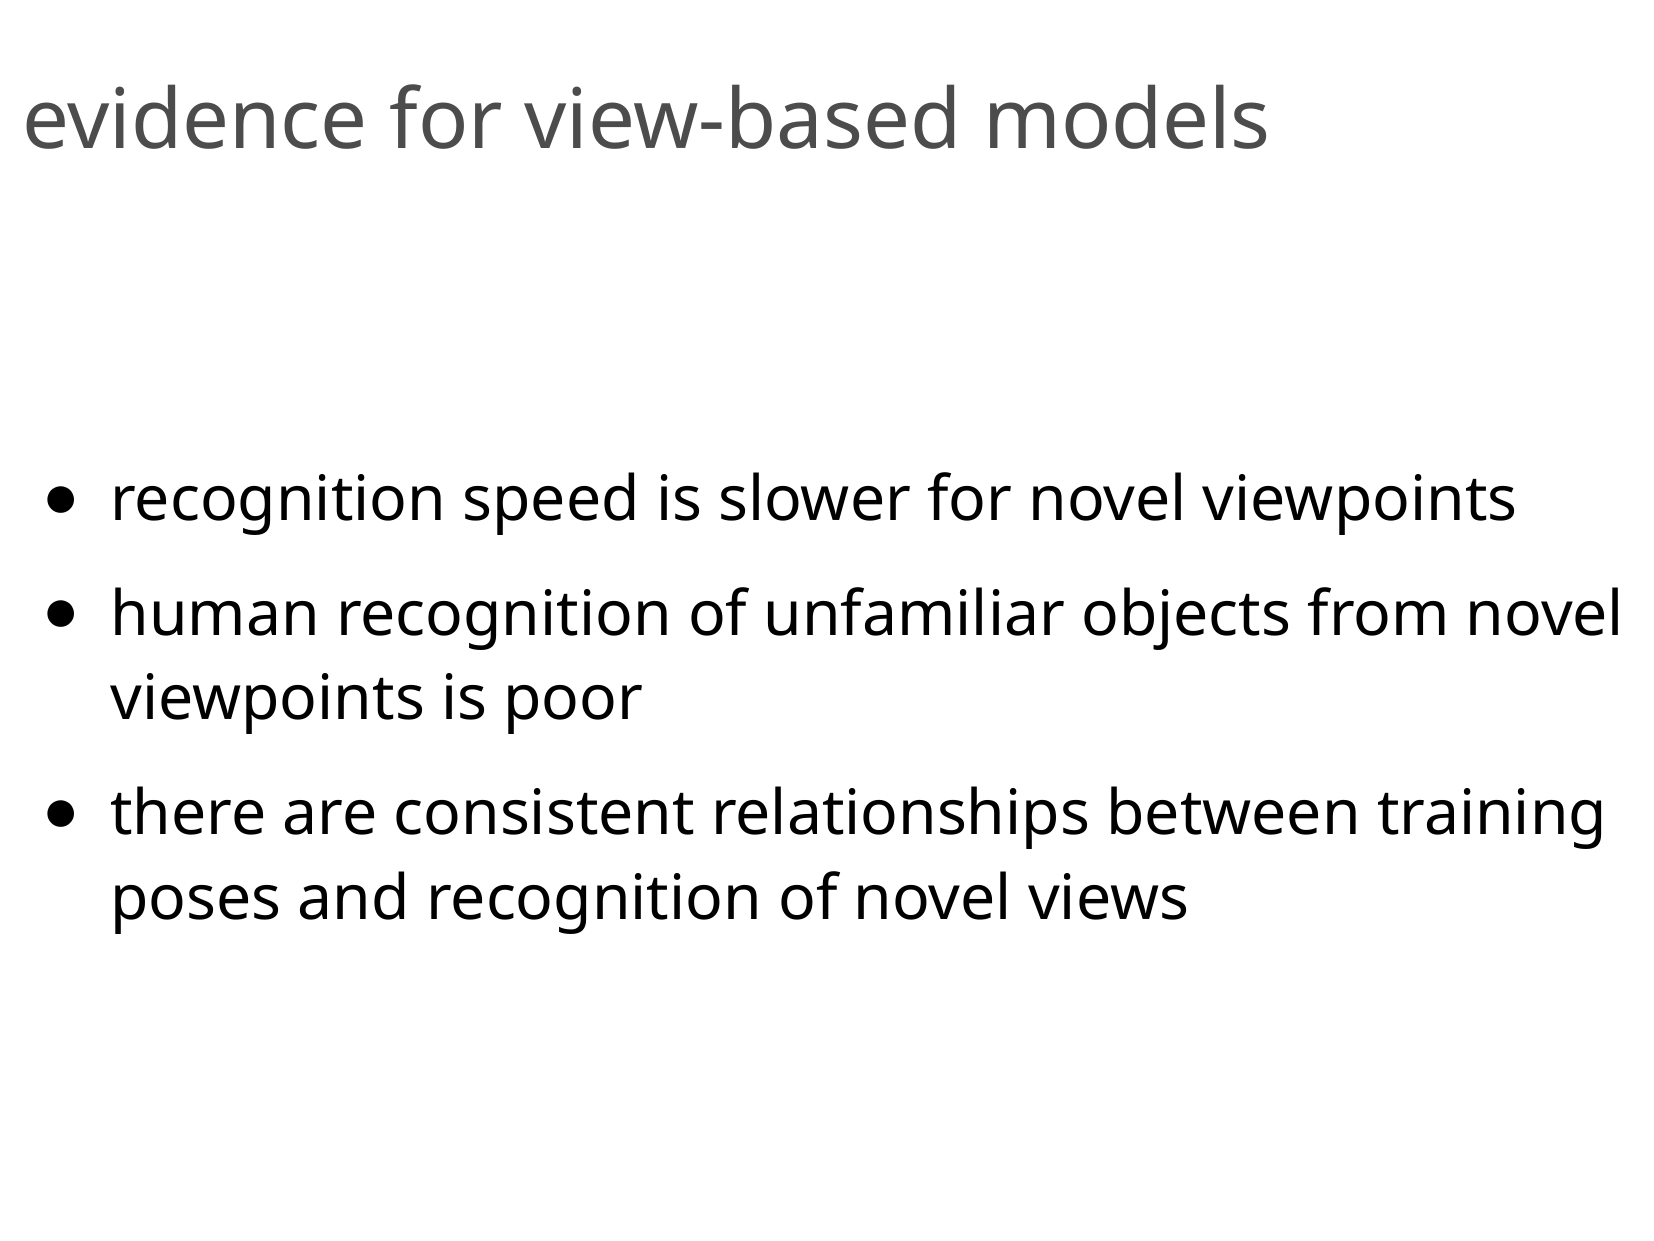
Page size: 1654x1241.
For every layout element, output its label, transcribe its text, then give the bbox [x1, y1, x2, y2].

list recognition speed is slower for novel viewpoints human recognition of unfamiliar objects from novel viewpoints is poor there are consistent relationships between training poses and recognition of novel views [25, 226, 1654, 1166]
title evidence for view-based models [22, 19, 1654, 213]
